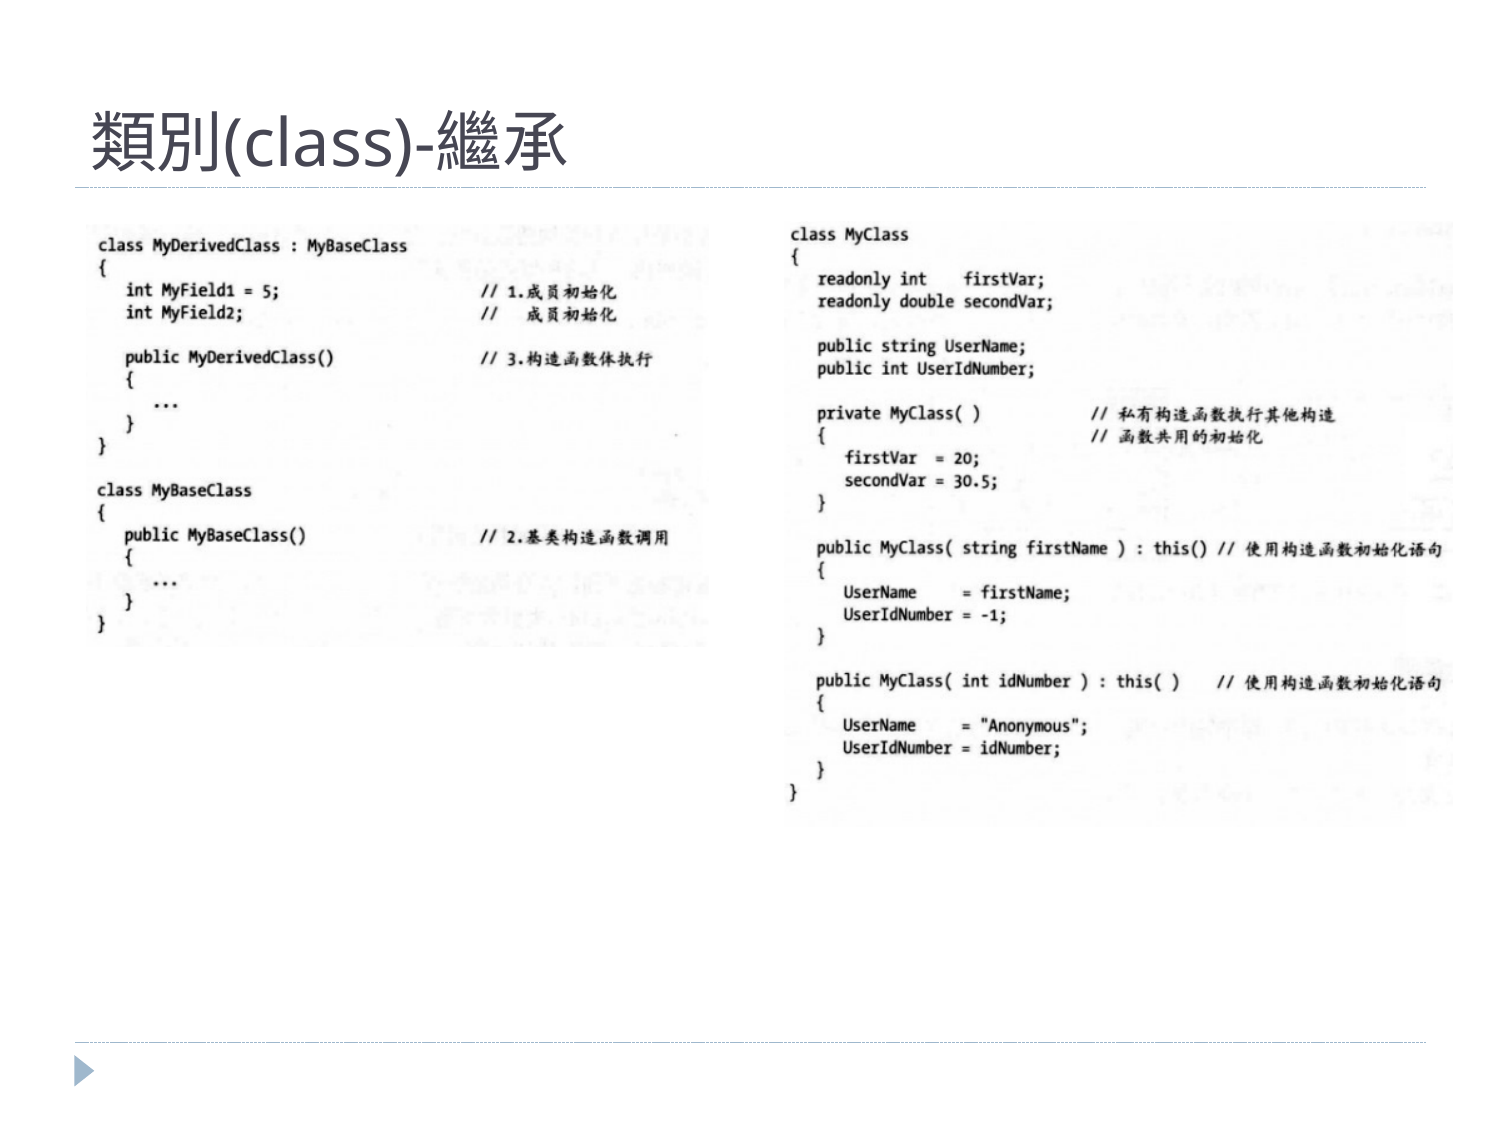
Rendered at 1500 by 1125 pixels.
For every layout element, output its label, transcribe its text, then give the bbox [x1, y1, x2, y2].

title 類別(class)-繼承 [75, 25, 1426, 188]
picture [784, 221, 1453, 827]
picture [86, 224, 709, 647]
